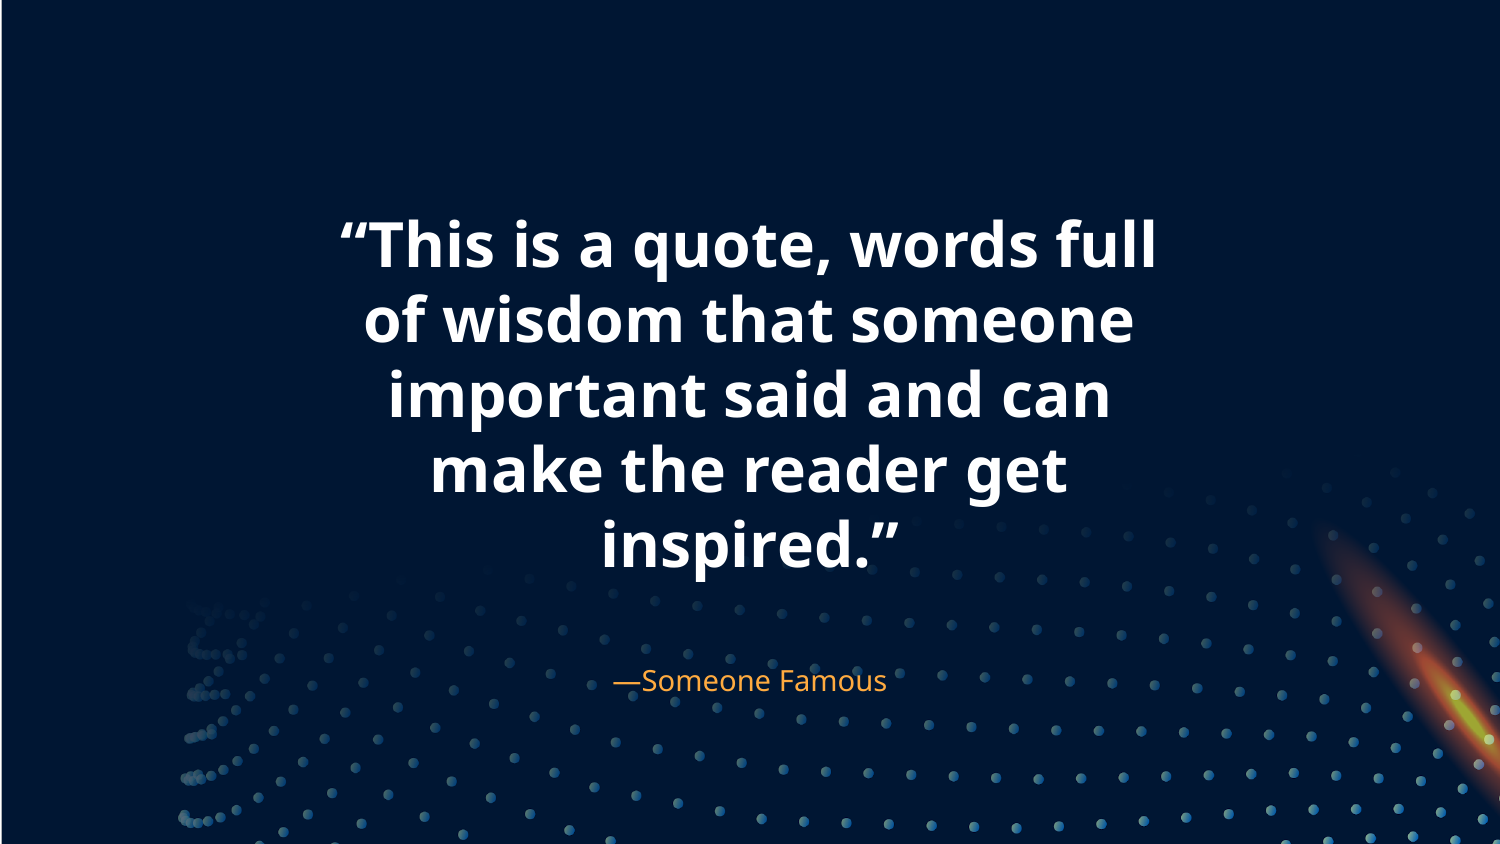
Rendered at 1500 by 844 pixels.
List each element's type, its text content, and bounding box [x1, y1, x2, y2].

title “This is a quote, words full of wisdom that someone important said and can make the reader get inspired.” [303, 189, 1197, 617]
subtitle —Someone Famous [407, 647, 1093, 724]
picture [0, 0, 1500, 844]
